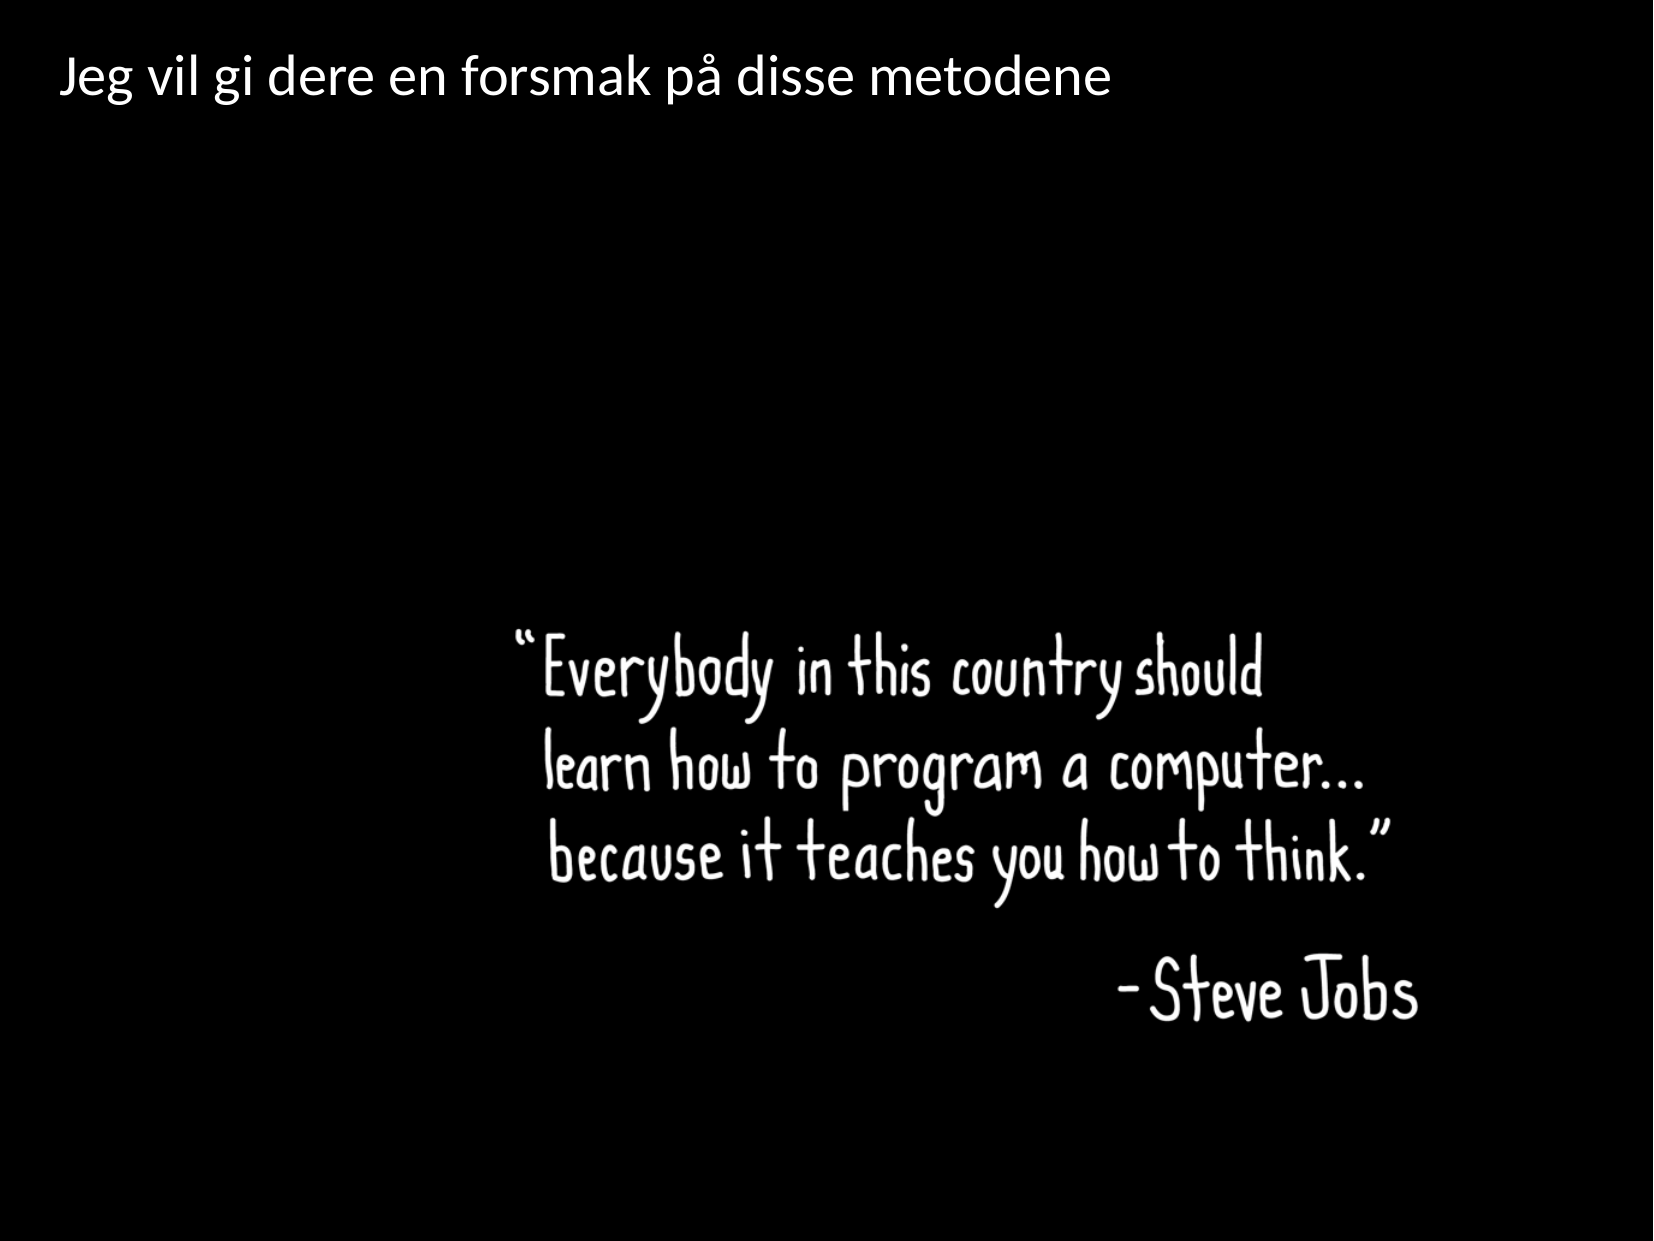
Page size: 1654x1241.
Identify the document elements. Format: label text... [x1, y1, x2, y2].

text_box Jeg vil gi dere en forsmak på disse metodene [44, 29, 1350, 258]
picture [465, 563, 1501, 1081]
